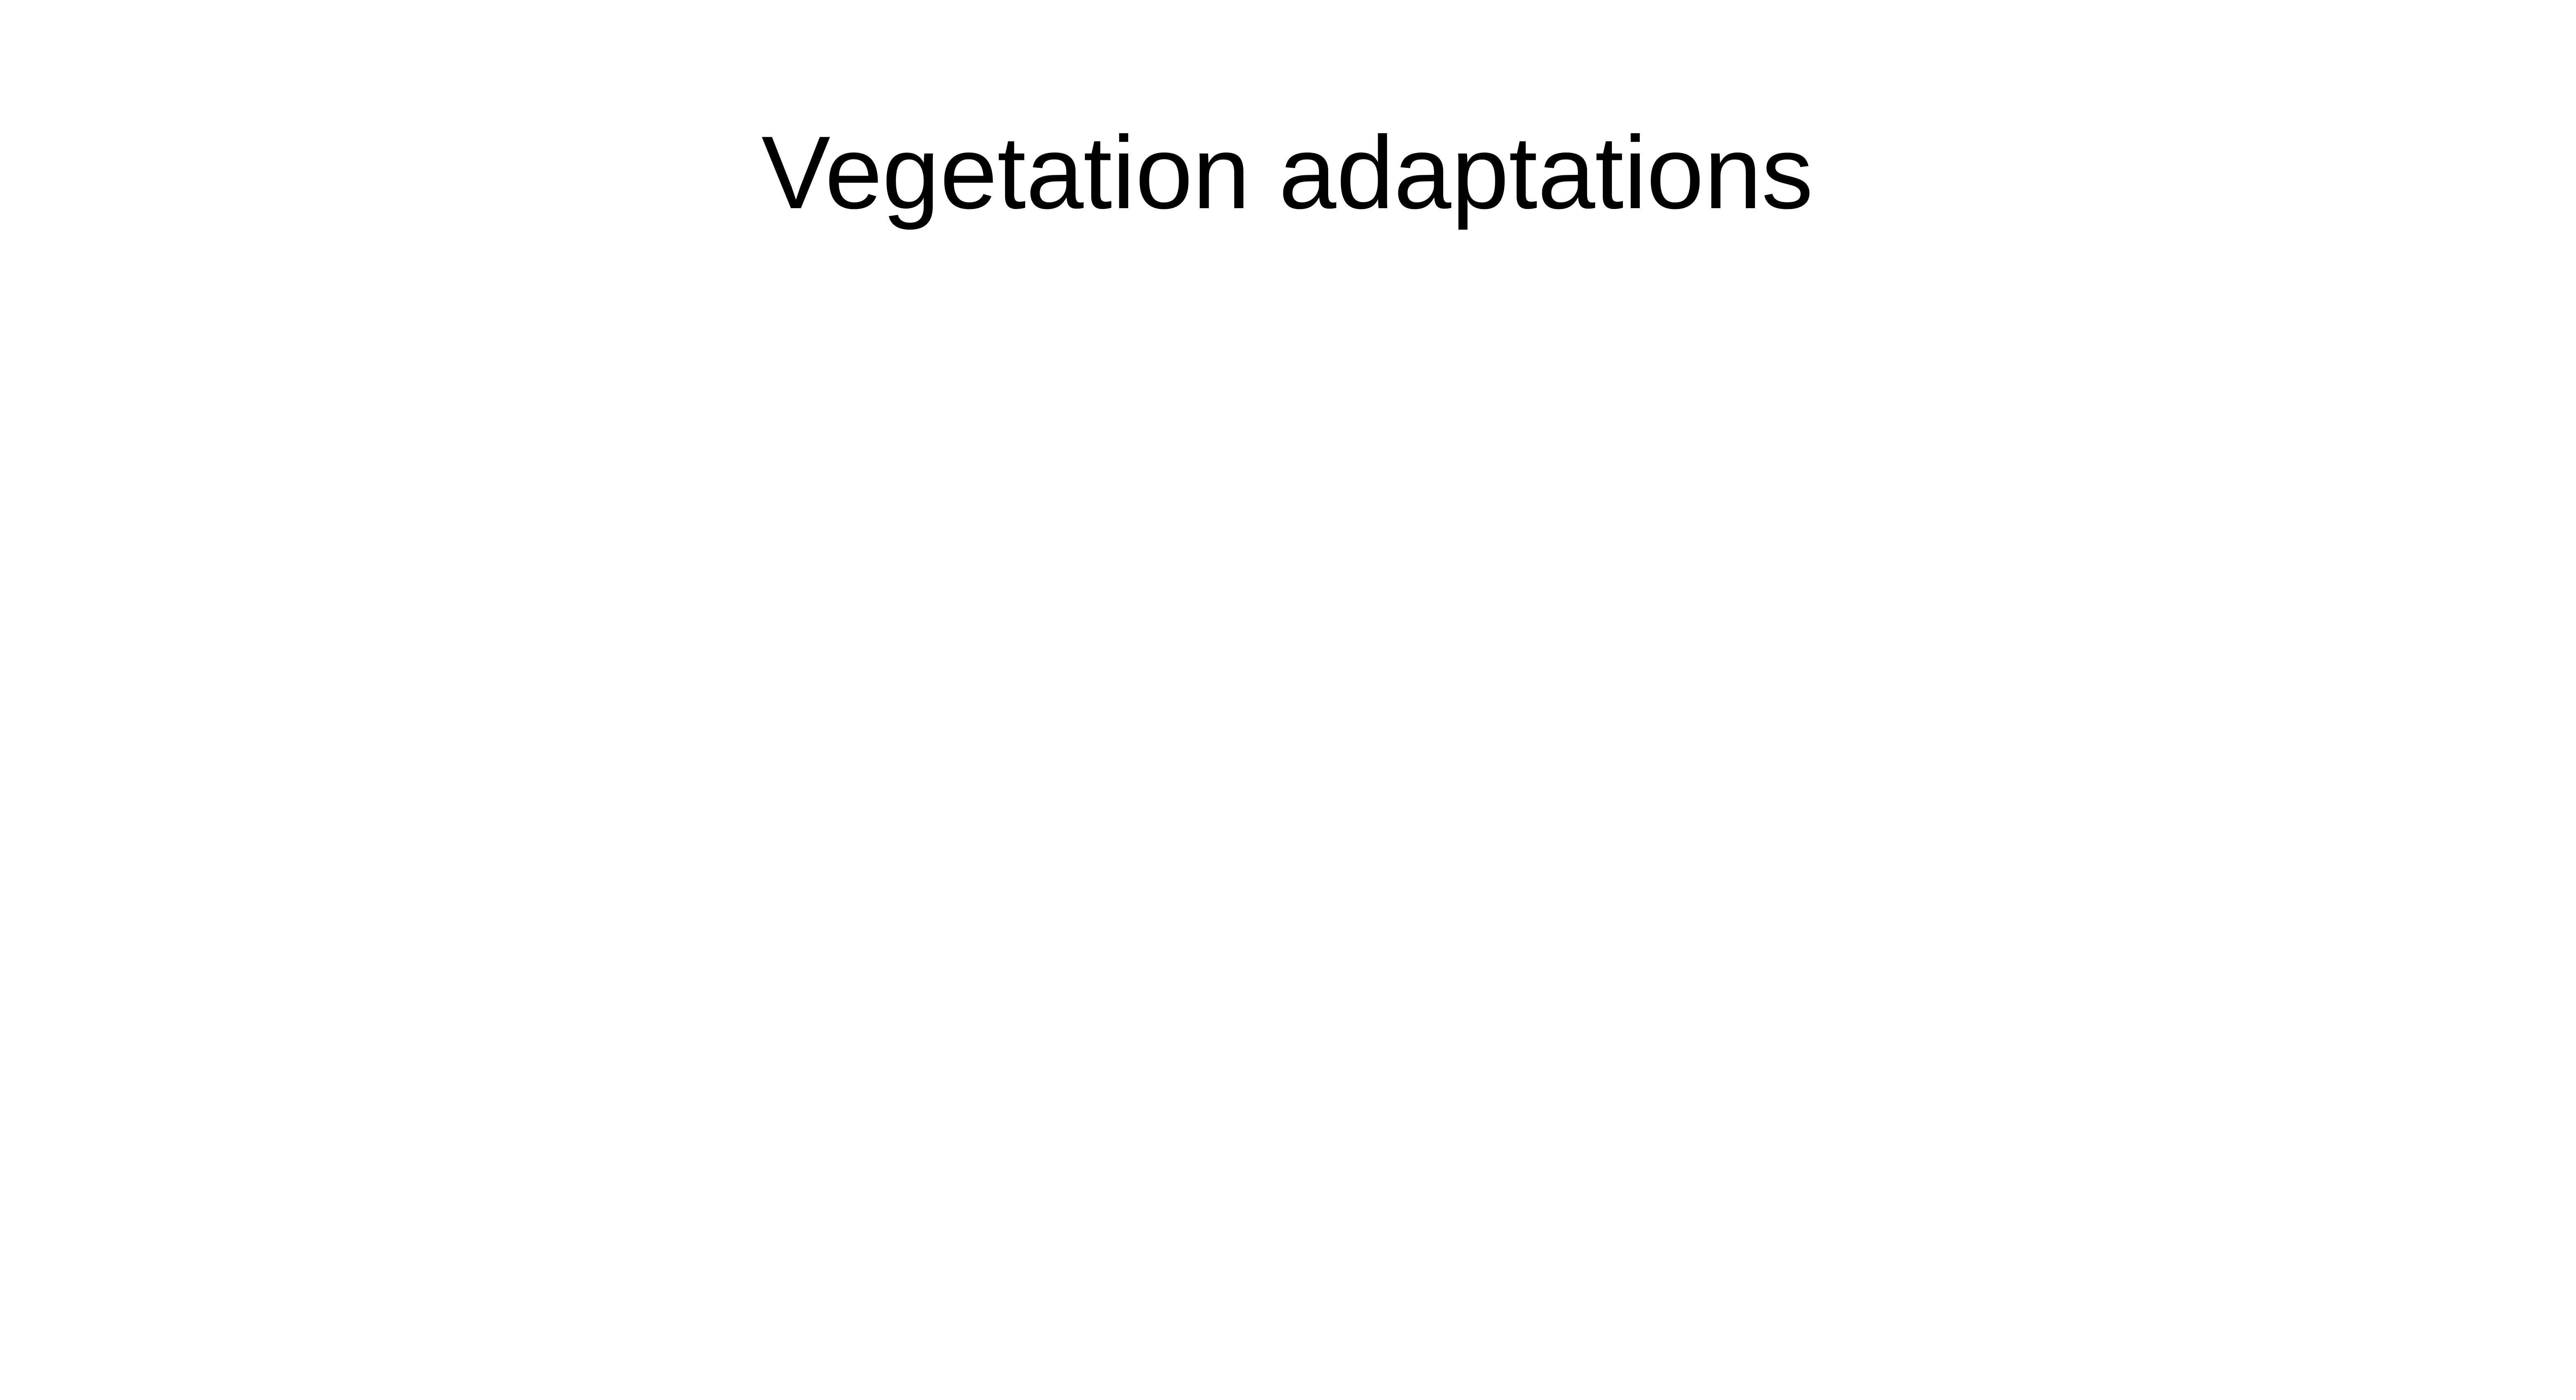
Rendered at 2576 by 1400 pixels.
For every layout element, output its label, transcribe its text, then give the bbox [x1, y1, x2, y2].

title Vegetation adaptations [129, 56, 2447, 290]
